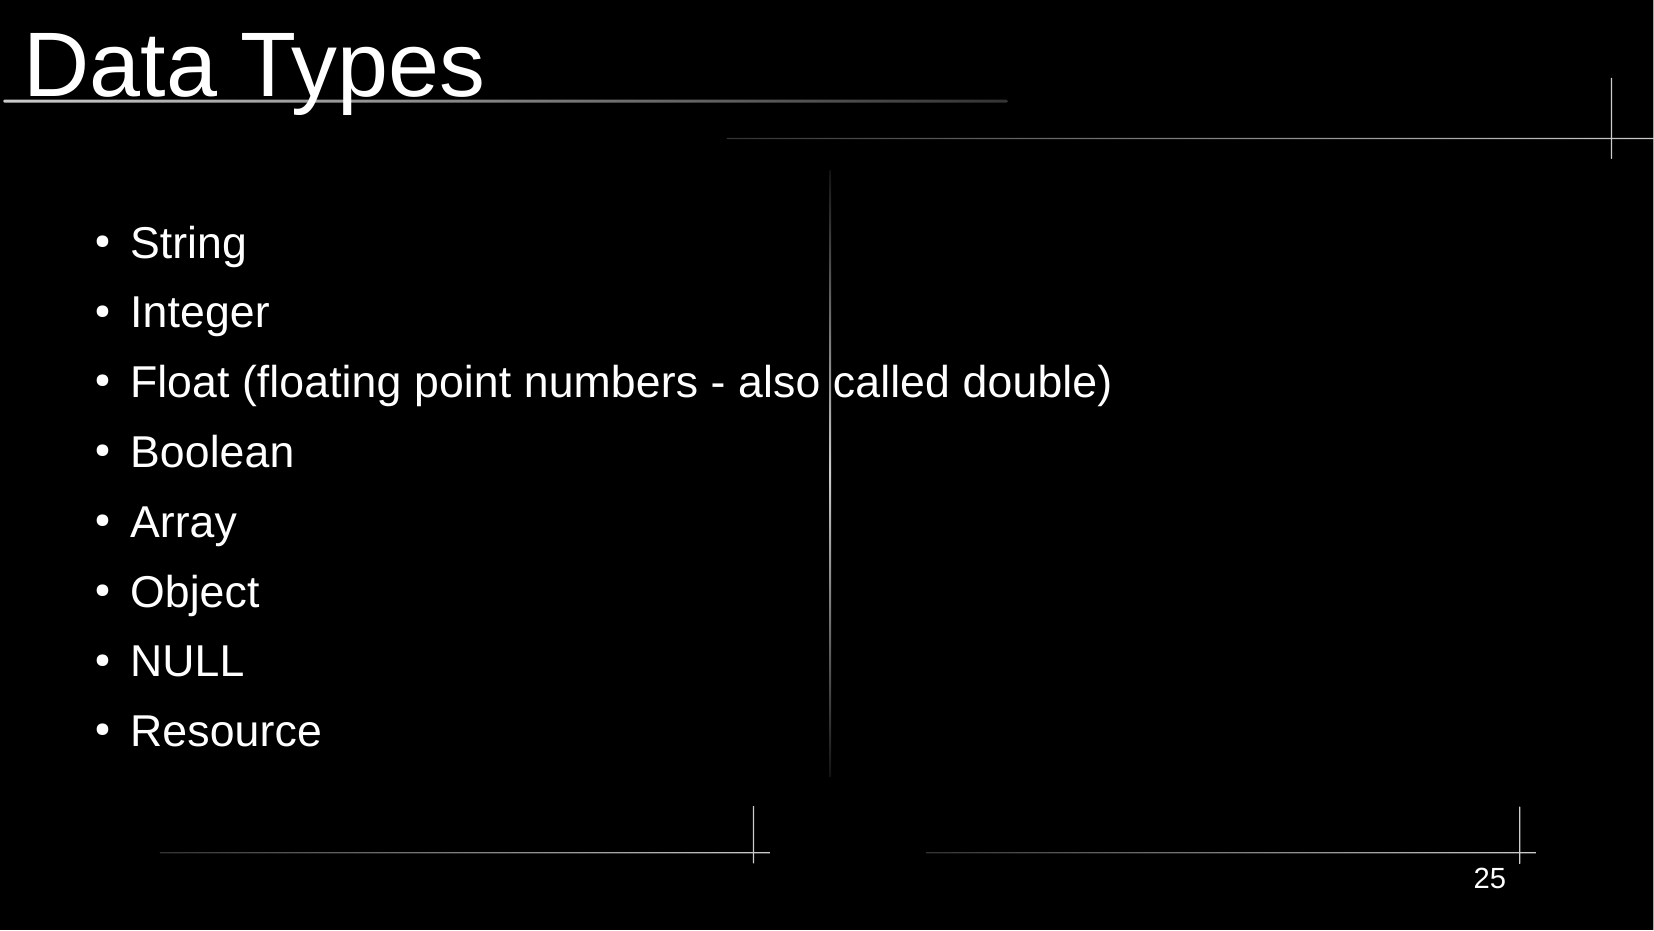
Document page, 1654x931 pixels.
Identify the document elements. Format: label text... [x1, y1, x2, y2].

list String Integer Float (floating point numbers - also called double) Boolean Array Object NULL Resource [82, 217, 1571, 758]
title Data Types [23, 11, 1589, 119]
